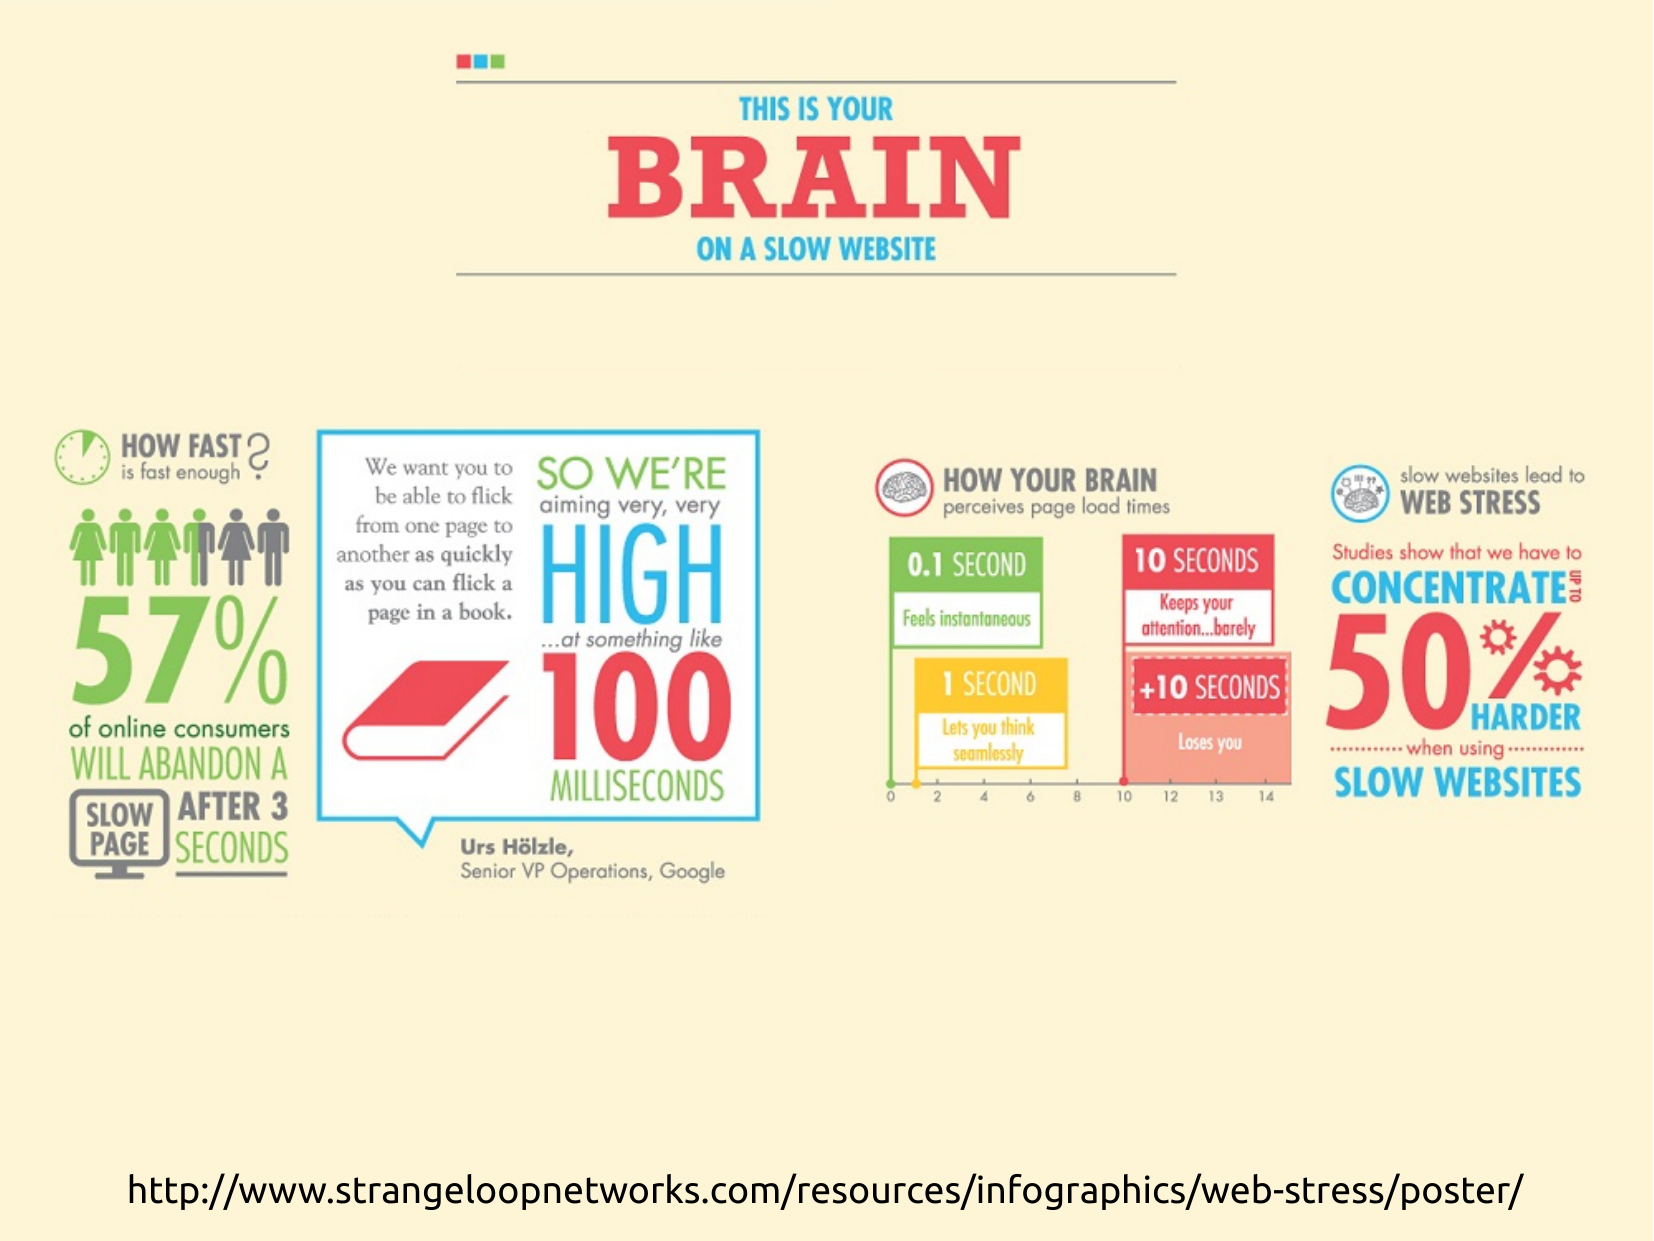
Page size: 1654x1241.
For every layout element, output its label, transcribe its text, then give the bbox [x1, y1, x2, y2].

text_box http://www.strangeloopnetworks.com/resources/infographics/web-stress/poster/ [112, 1161, 1541, 1219]
picture [0, 0, 1654, 1241]
